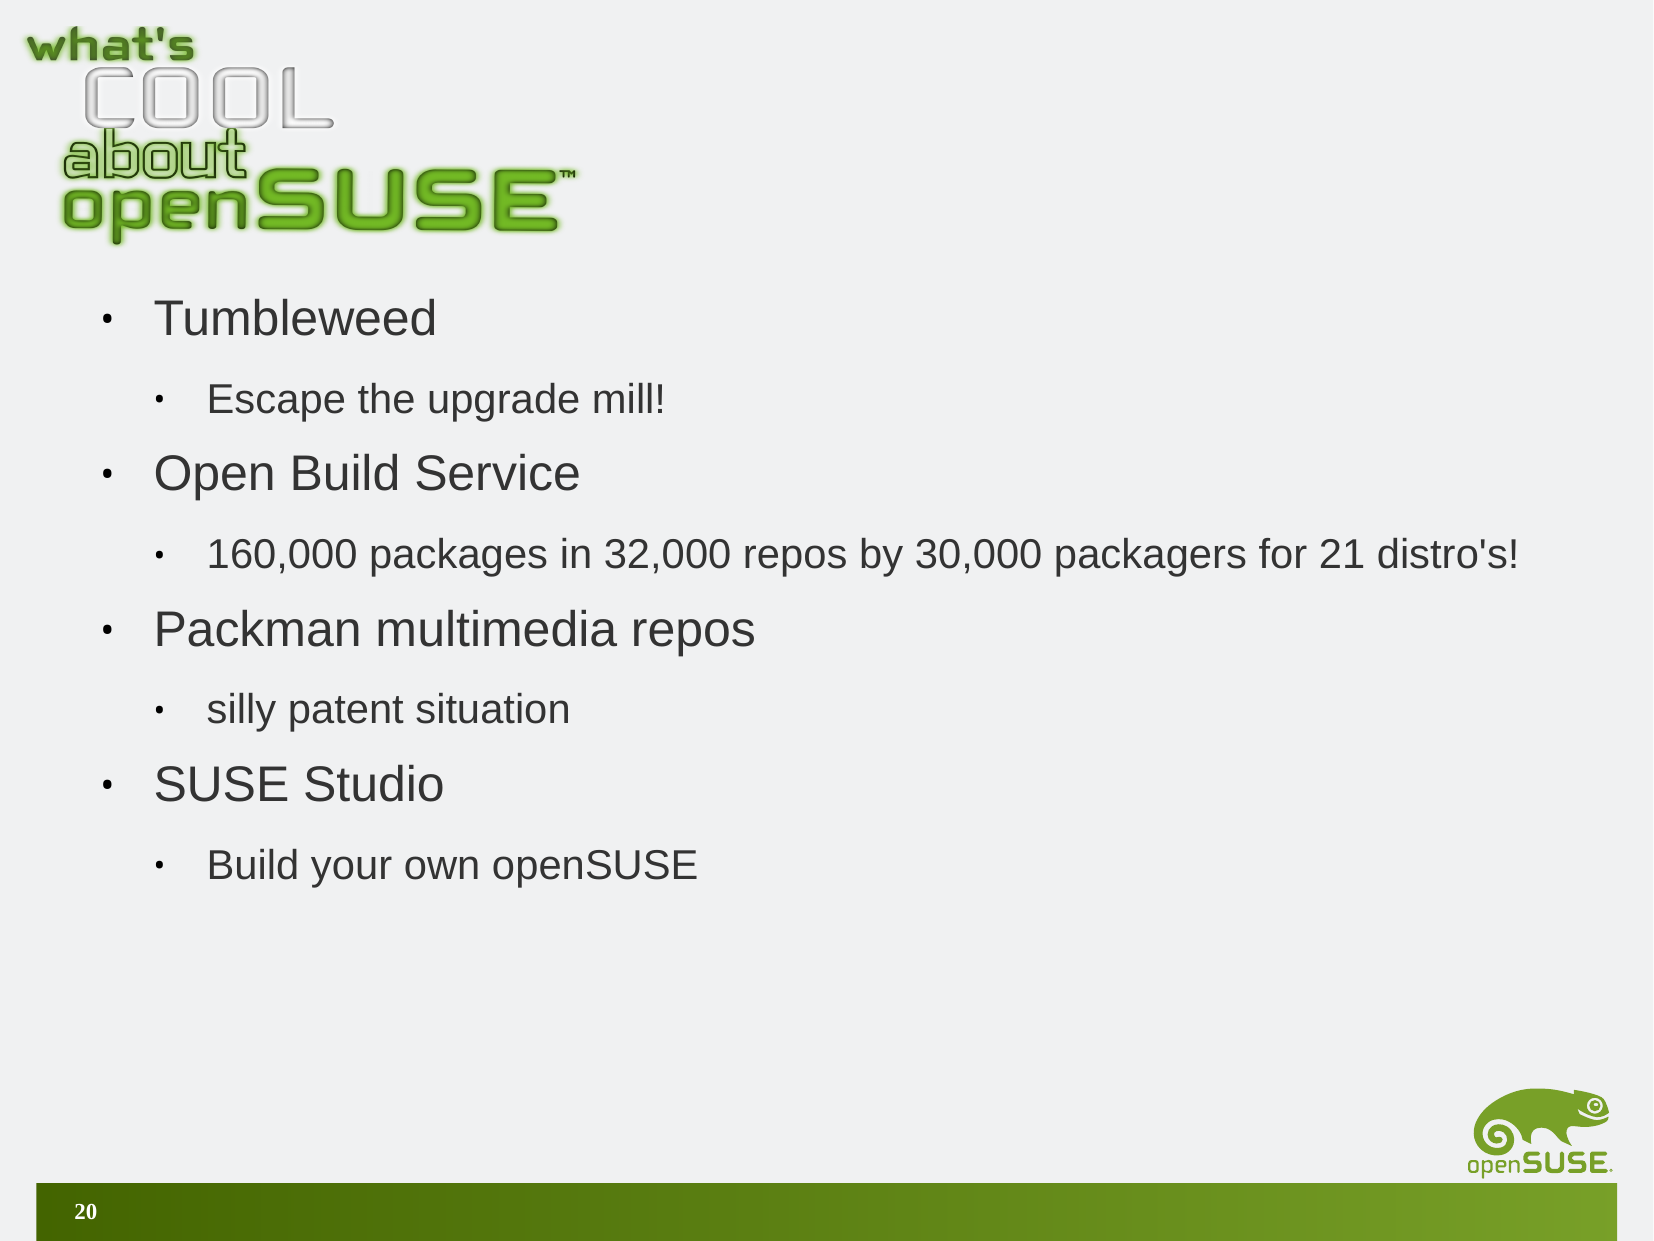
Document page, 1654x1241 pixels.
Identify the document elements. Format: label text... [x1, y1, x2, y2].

picture [0, 0, 1654, 1241]
list Tumbleweed Escape the upgrade mill! Open Build Service 160,000 packages in 32,000 repos by 30,000 packagers for 21 distro's! Packman multimedia repos silly patent situation SUSE Studio Build your own openSUSE [82, 290, 1571, 1050]
